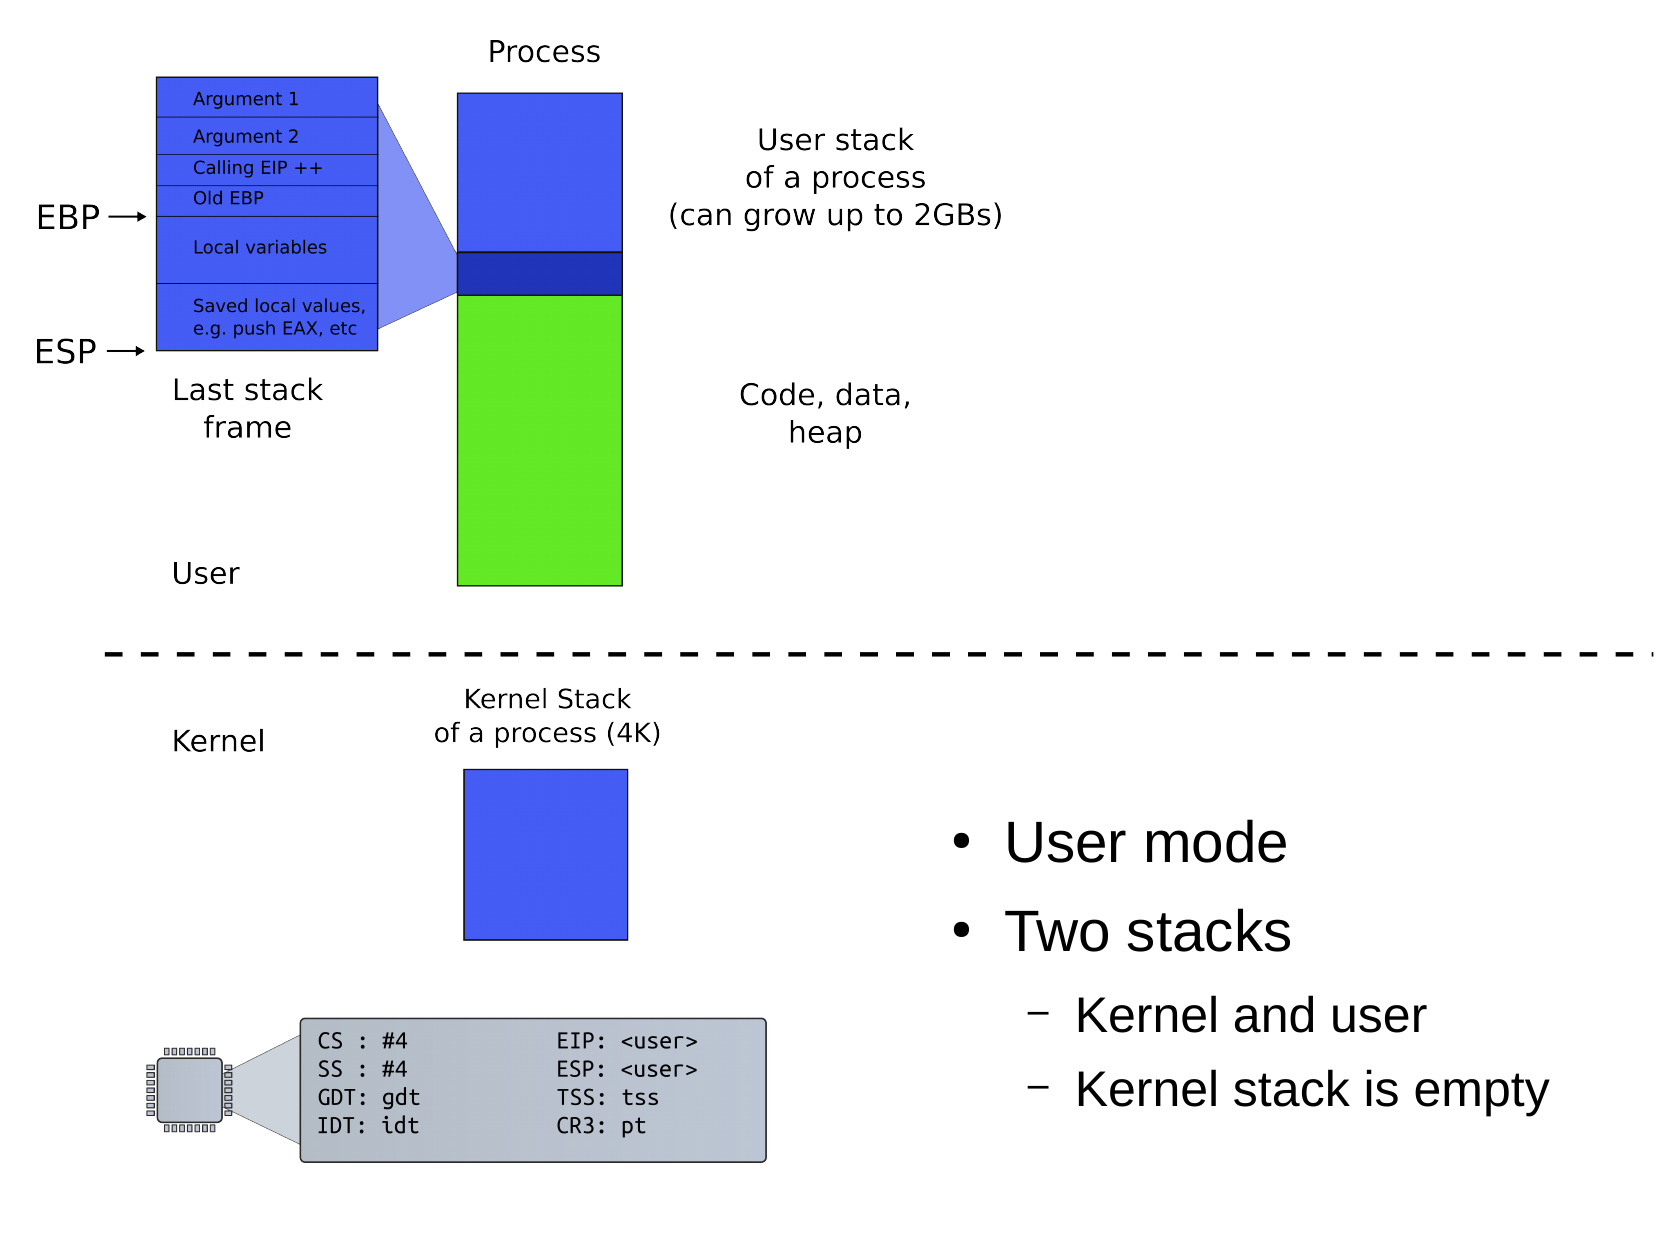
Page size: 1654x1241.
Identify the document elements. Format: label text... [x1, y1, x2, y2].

list User mode Two stacks Kernel and user Kernel stack is empty [862, 705, 1589, 1126]
picture [37, 40, 1654, 1163]
